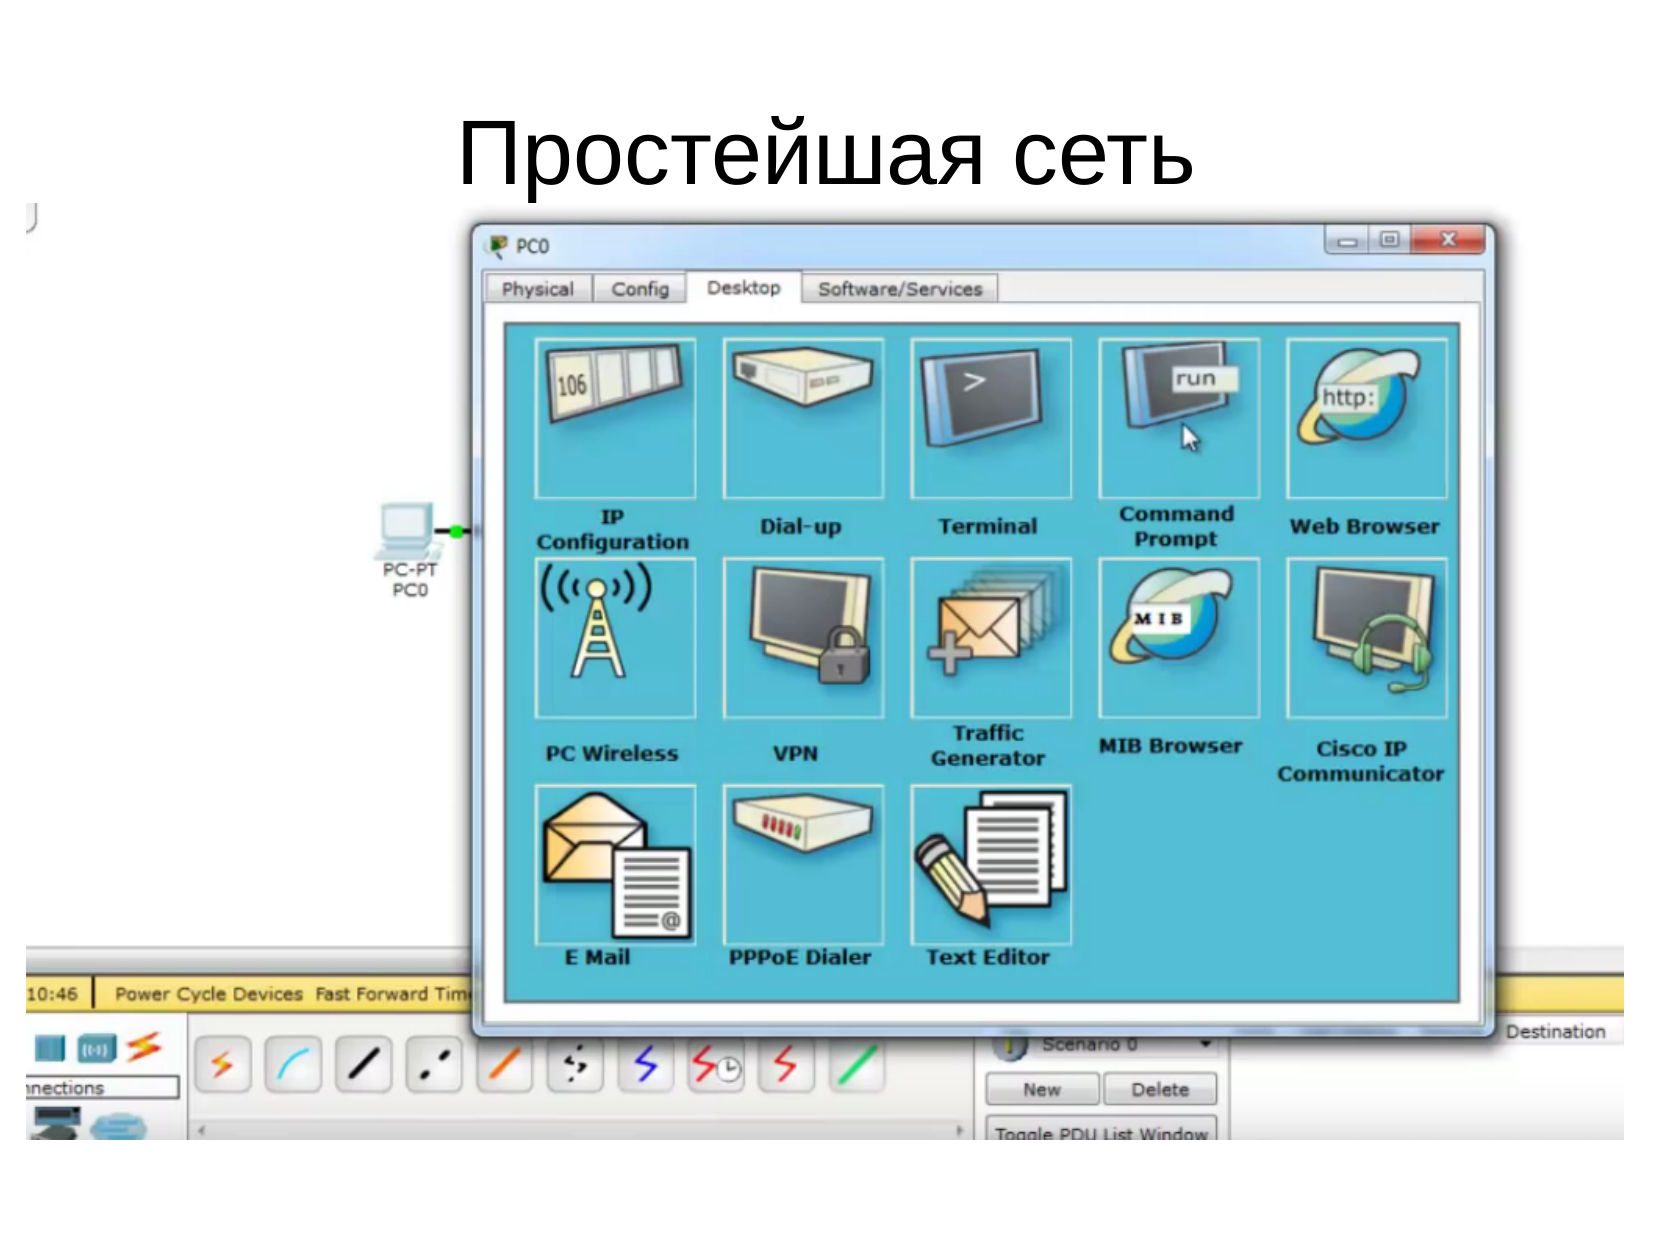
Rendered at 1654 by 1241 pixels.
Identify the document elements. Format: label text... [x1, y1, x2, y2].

picture [26, 203, 1624, 1140]
title Простейшая сеть [82, 49, 1571, 203]
